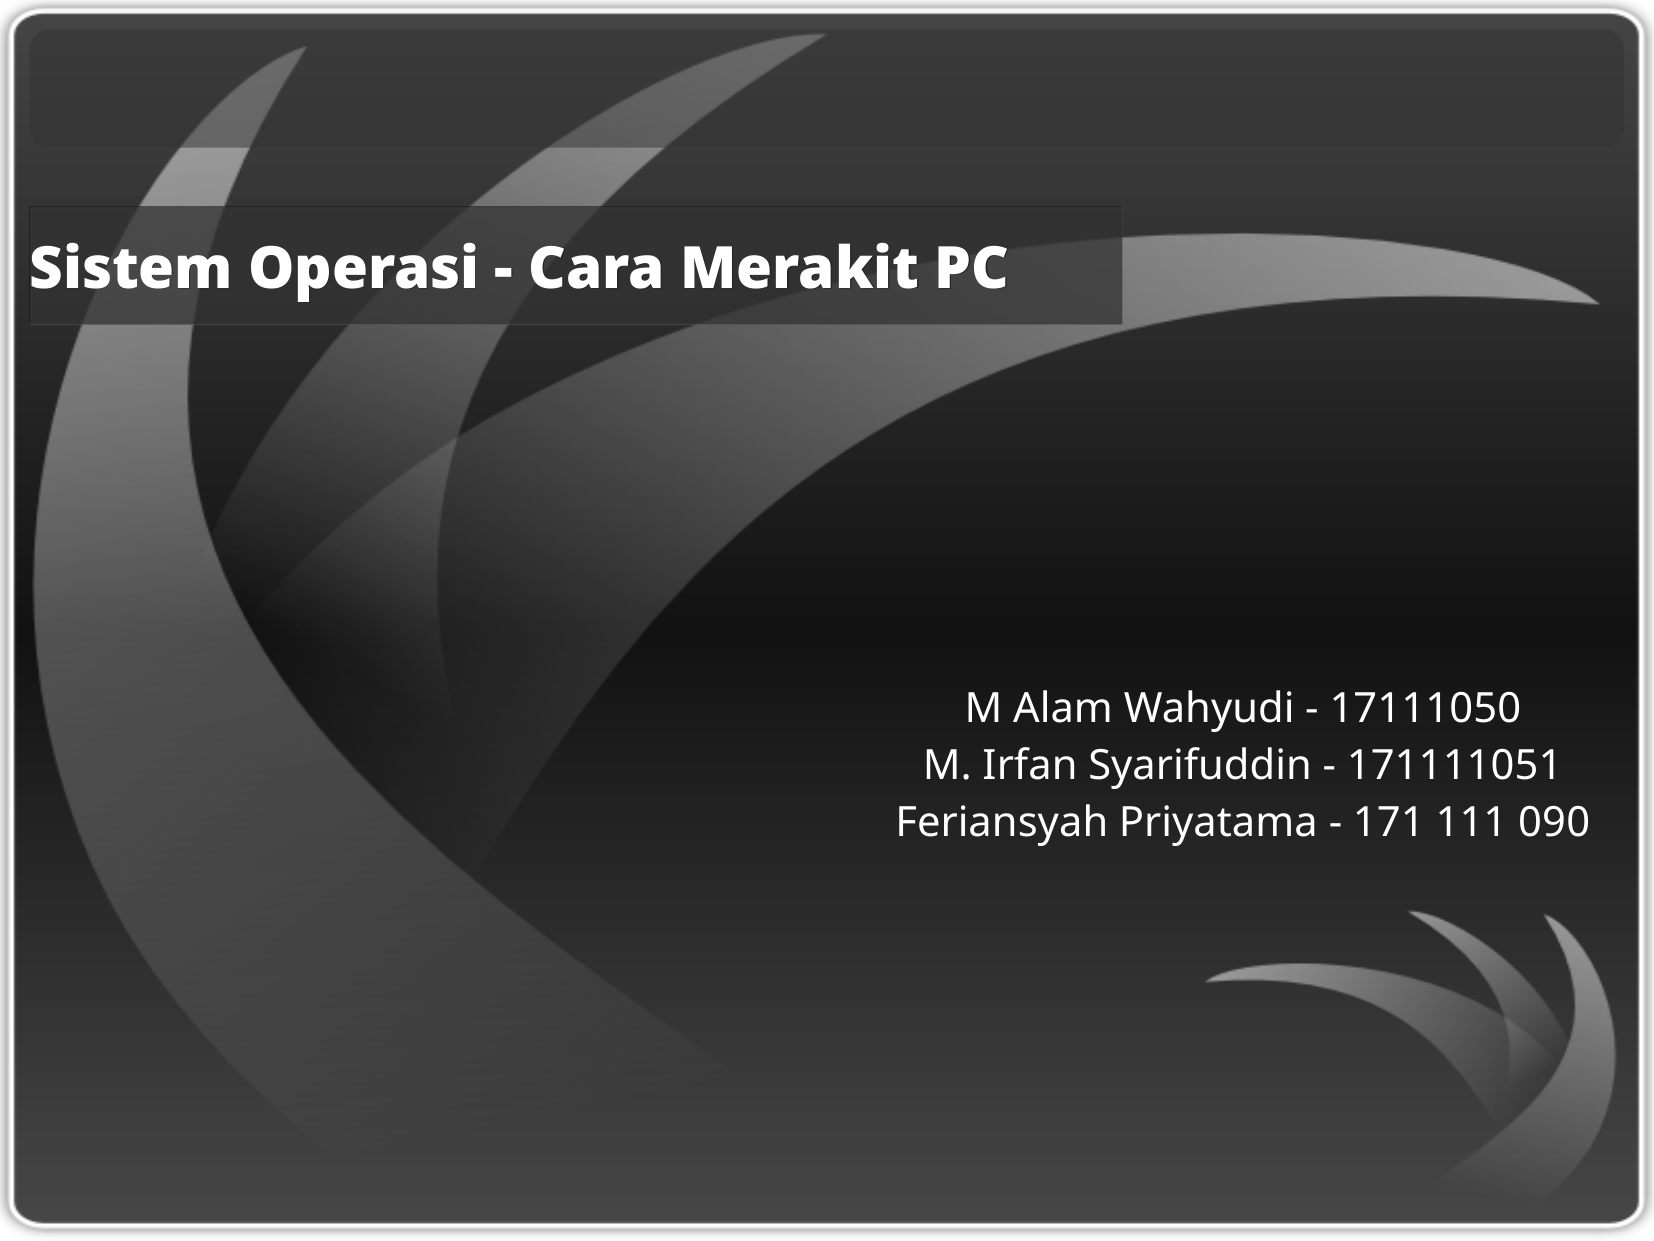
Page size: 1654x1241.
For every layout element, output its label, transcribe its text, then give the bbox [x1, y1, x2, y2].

subtitle M Alam Wahyudi - 17111050 M. Irfan Syarifuddin - 171111051 Feriansyah Priyatama - 171 111 090 [856, 432, 1630, 1152]
picture [0, 0, 1654, 1241]
title Sistem Operasi - Cara Merakit PC [29, 206, 1123, 325]
